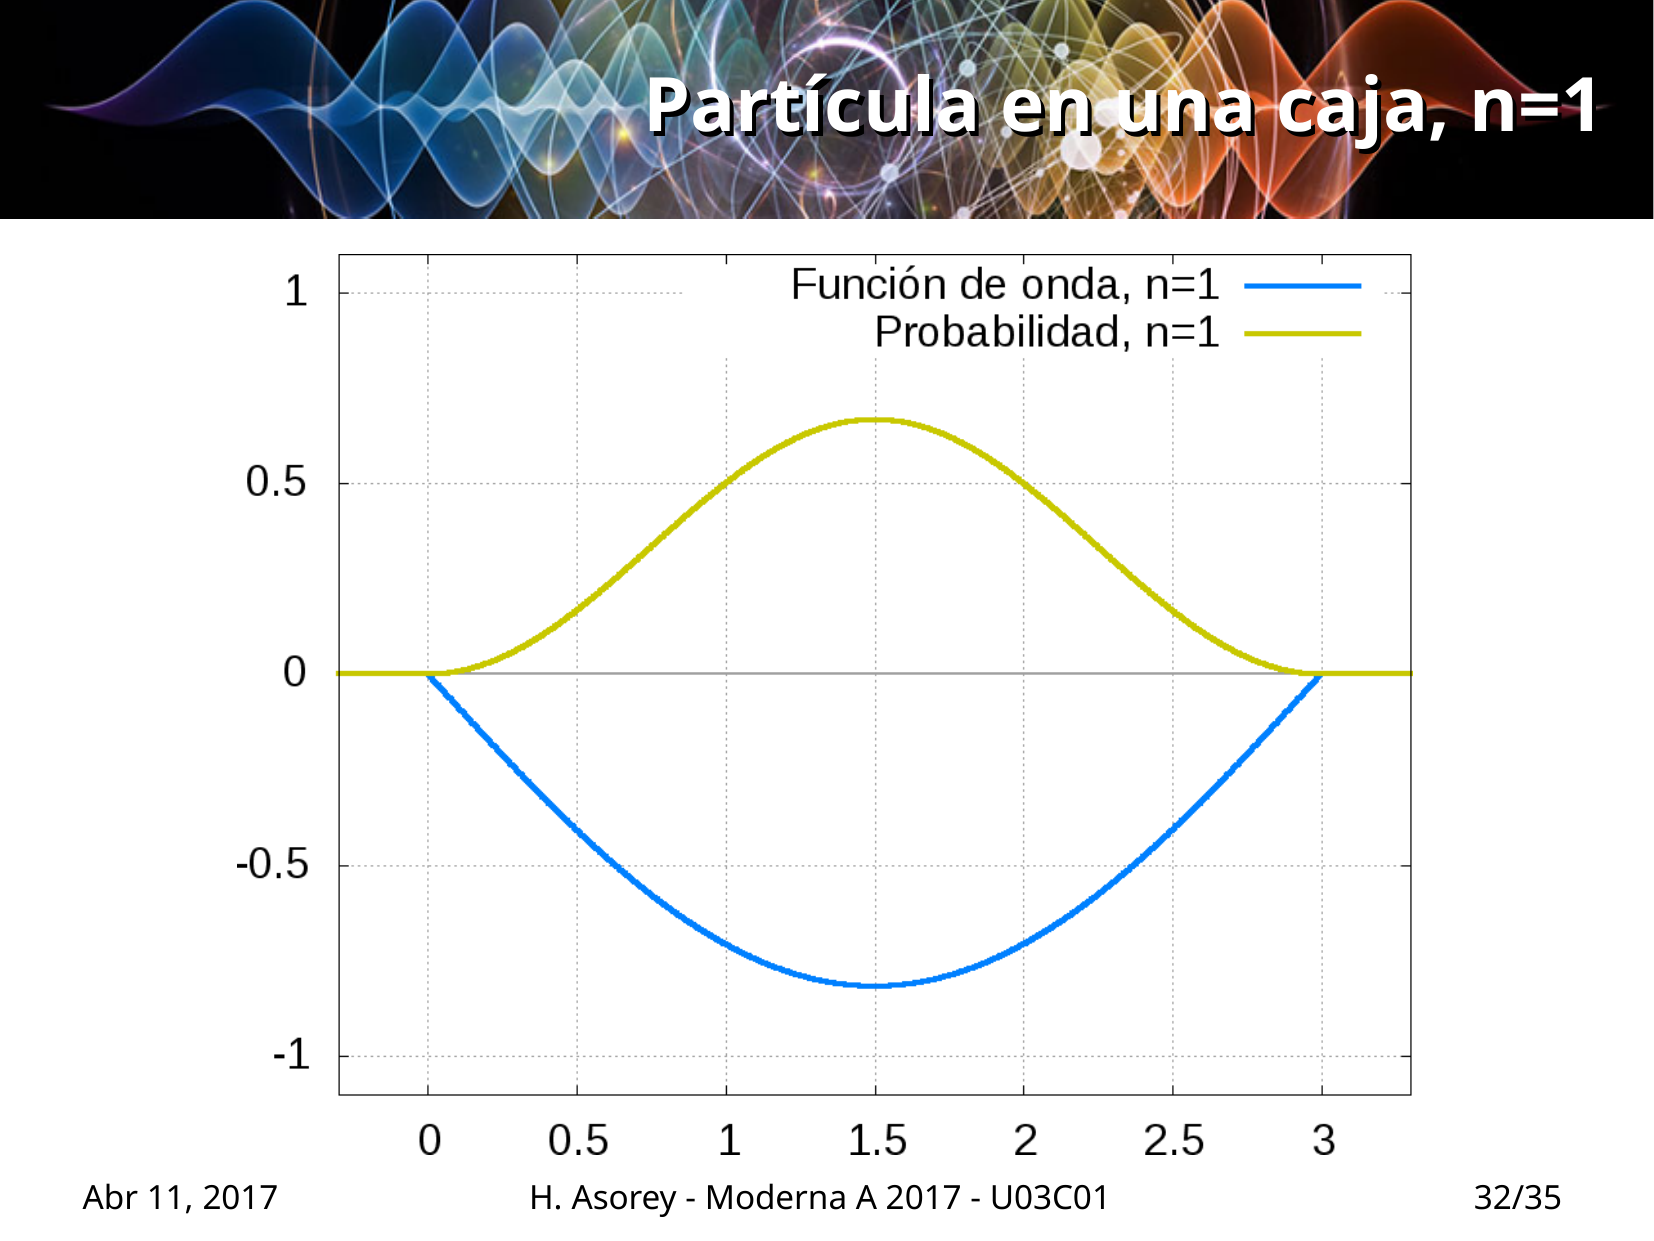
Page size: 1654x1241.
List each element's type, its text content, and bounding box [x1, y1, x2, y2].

title Partícula en una caja, n=1 [45, 15, 1606, 191]
picture [237, 254, 1413, 1156]
picture [0, 0, 1654, 219]
